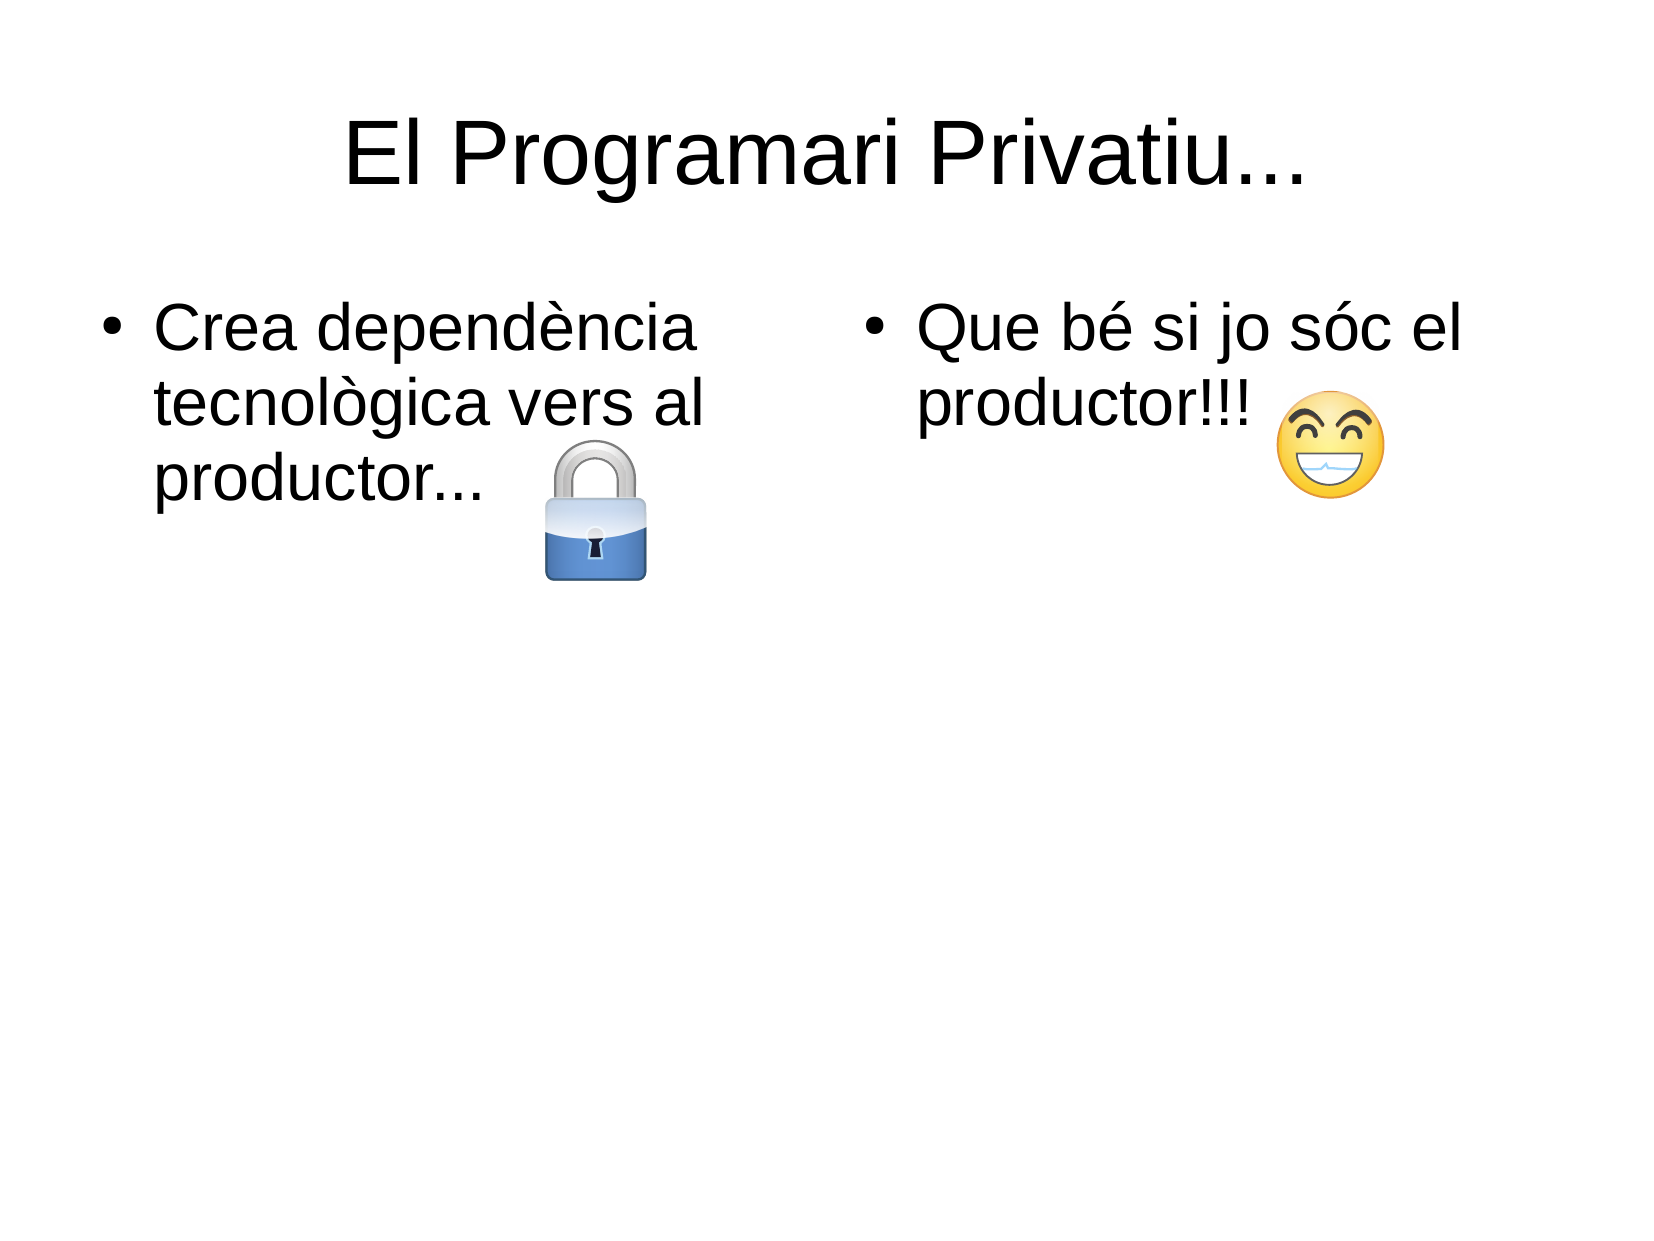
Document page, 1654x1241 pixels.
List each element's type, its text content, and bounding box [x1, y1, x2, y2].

picture [1267, 381, 1394, 508]
title El Programari Privatiu... [82, 49, 1571, 257]
list Crea dependència tecnològica vers al productor... [82, 290, 809, 1182]
list Que bé si jo sóc el productor!!! [845, 290, 1572, 1193]
picture [518, 425, 674, 596]
